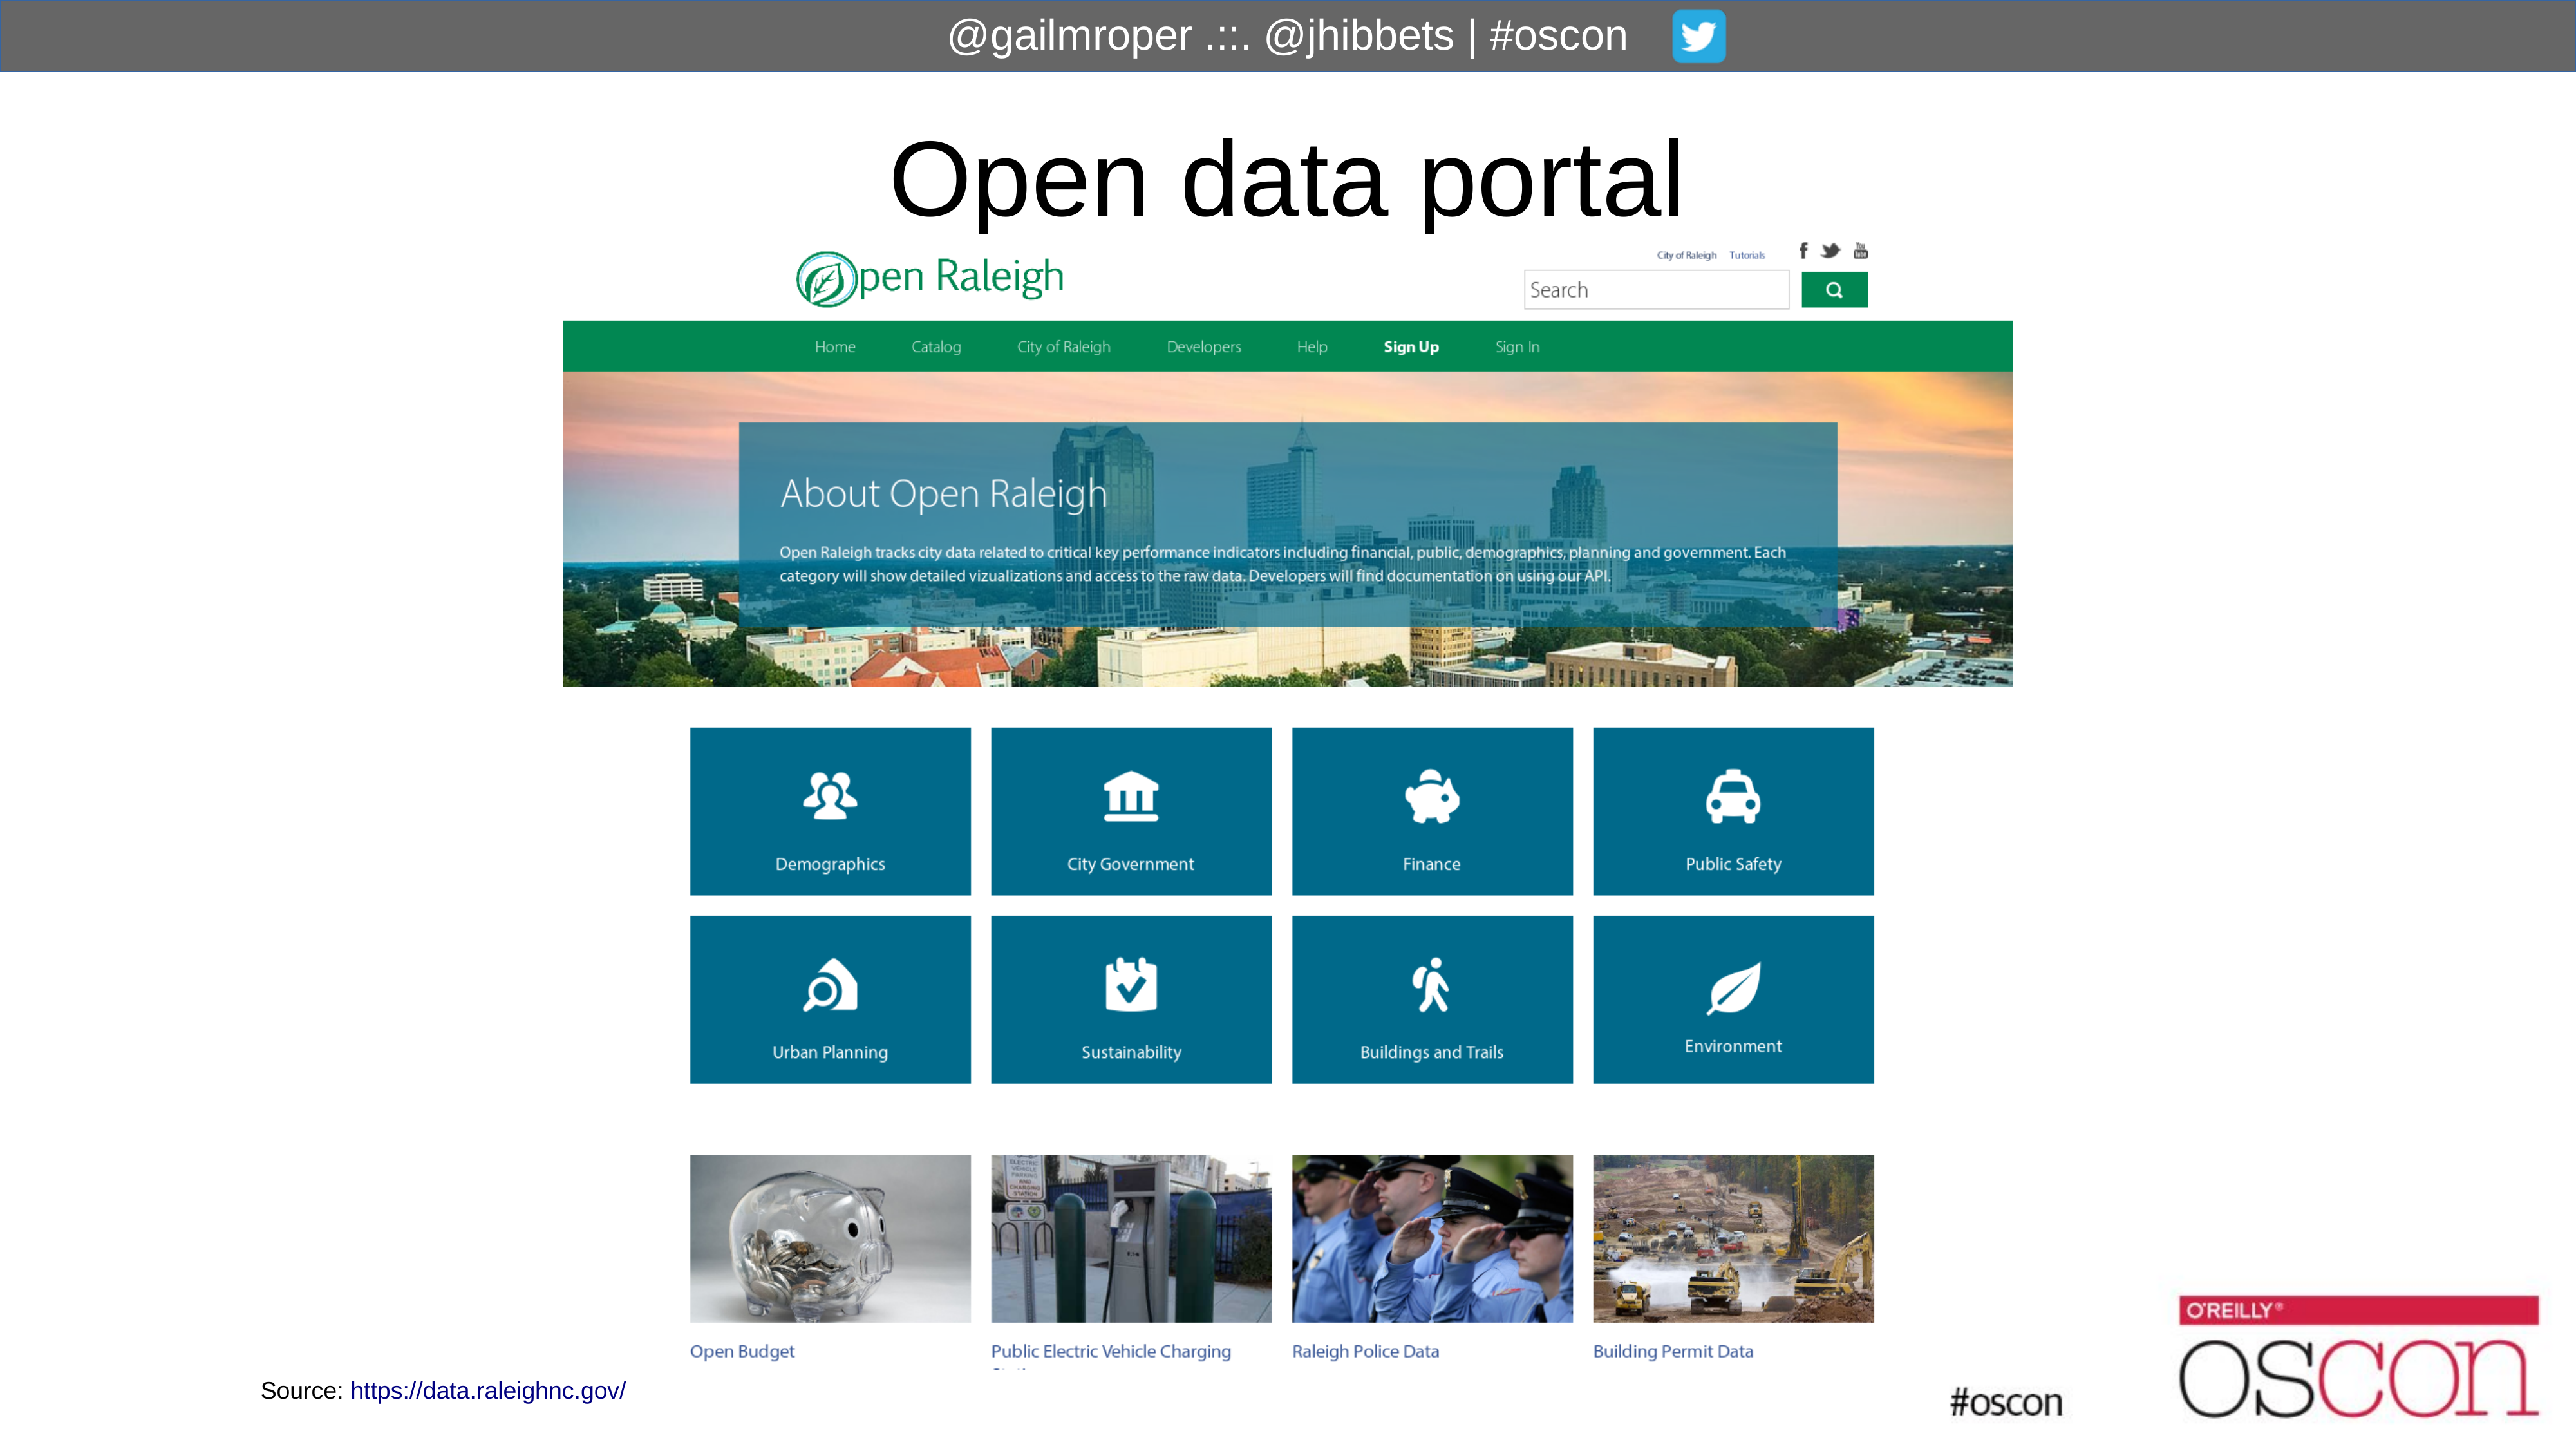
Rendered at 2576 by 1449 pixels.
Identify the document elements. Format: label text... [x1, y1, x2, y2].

text_box Source: https://data.raleighnc.gov/ [251, 1372, 657, 1410]
picture [1, 1, 2575, 71]
picture [0, 72, 2576, 1449]
picture [1137, 30, 1149, 47]
picture [996, 30, 1008, 47]
title Open data portal [129, 57, 2447, 300]
